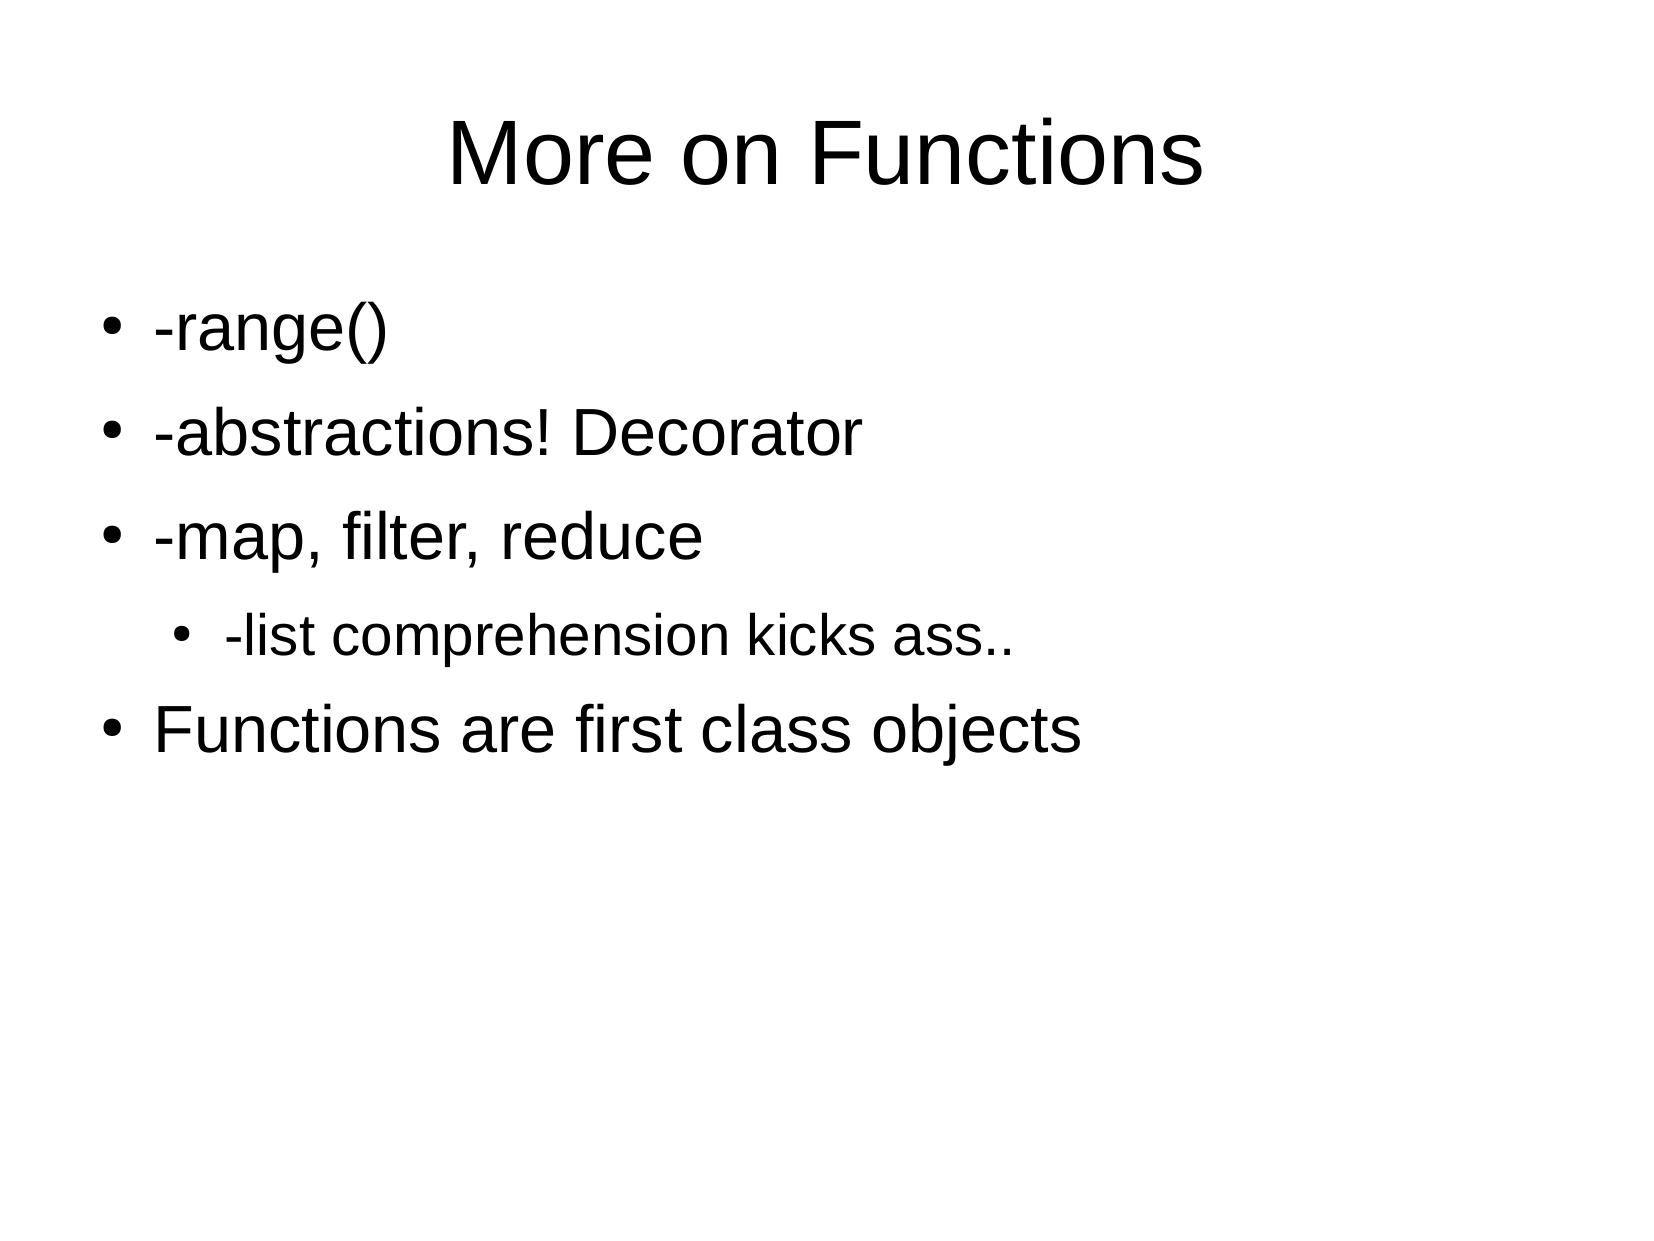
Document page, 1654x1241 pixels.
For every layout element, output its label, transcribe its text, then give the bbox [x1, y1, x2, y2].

list -range() -abstractions! Decorator -map, filter, reduce -list comprehension kicks ass.. Functions are first class objects [82, 290, 1571, 1109]
title More on Functions [82, 49, 1571, 257]
